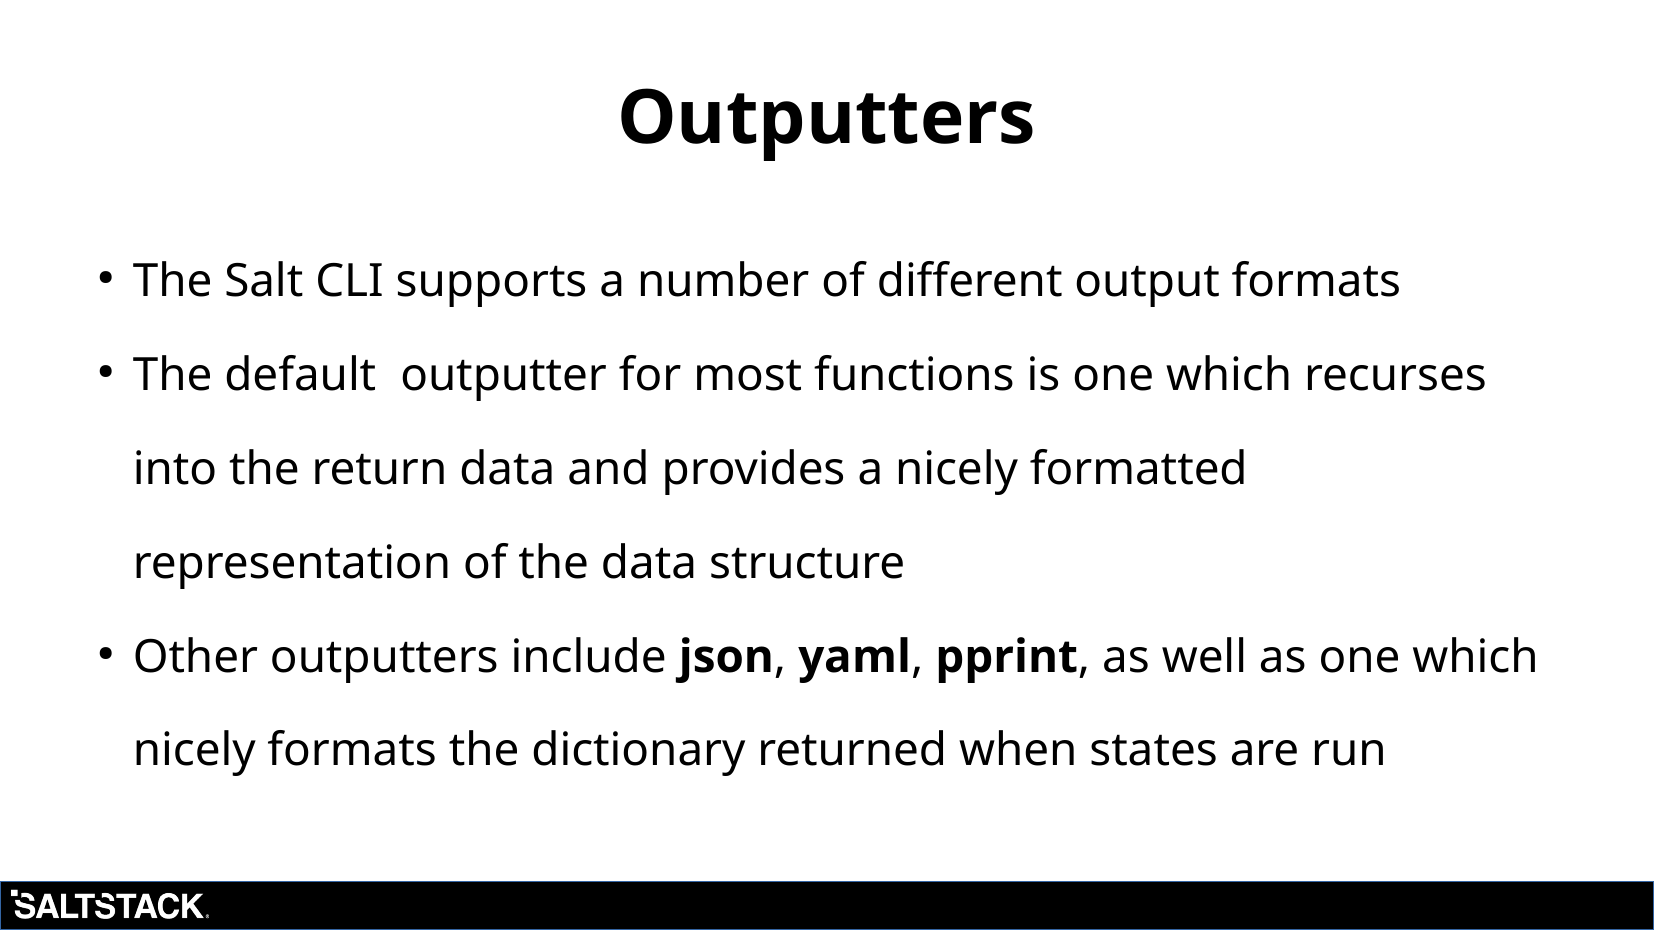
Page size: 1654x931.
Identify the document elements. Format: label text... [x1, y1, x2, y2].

text_box [0, 881, 11, 930]
title Outputters [82, 37, 1571, 193]
picture [11, 873, 209, 931]
text_box [209, 881, 1654, 930]
text_box The Salt CLI supports a number of different output formats The default outputter for most functions is one which recurses into the return data and provides a nicely formatted representation of the data structure Other outputters include json, yaml, pprint, as well as one which nicely formats the dictionary returned when states are run [82, 209, 1571, 826]
